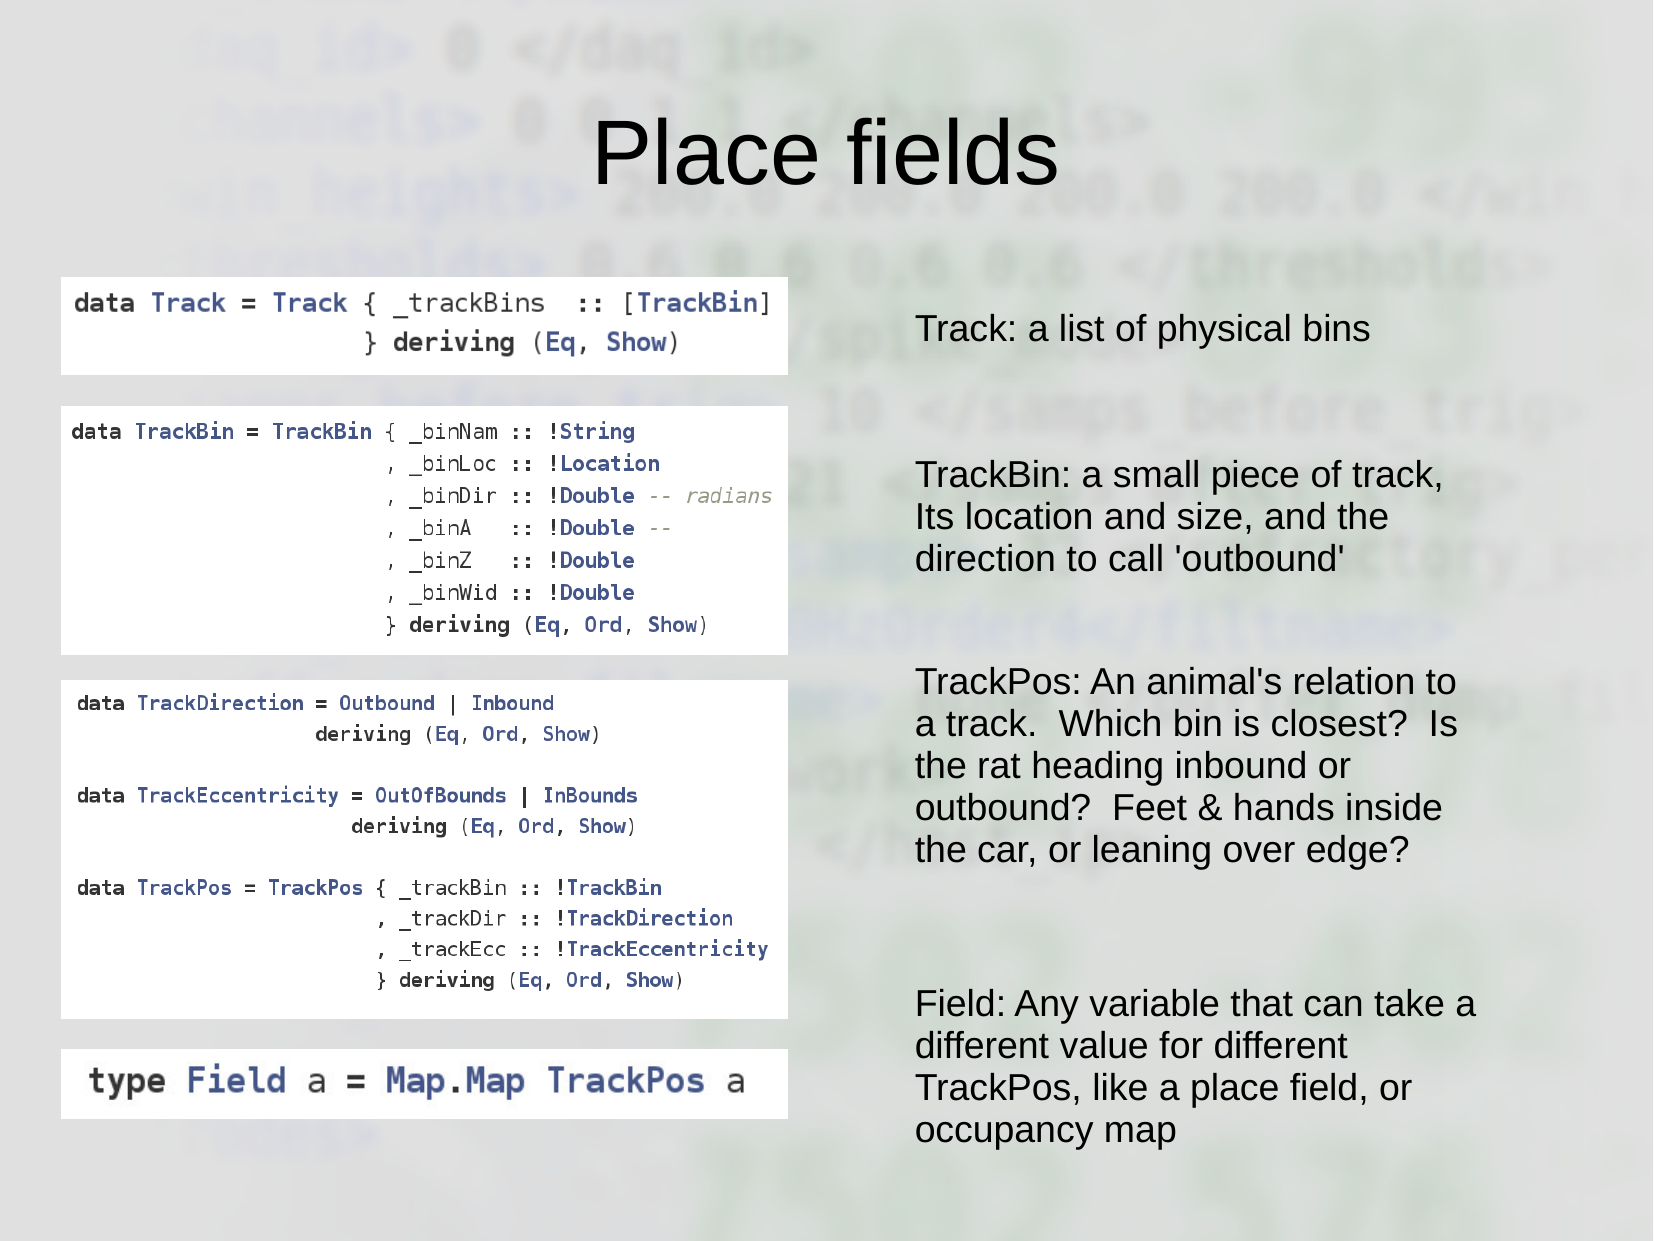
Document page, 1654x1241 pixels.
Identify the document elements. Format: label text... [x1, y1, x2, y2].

title Place fields [82, 49, 1571, 257]
text_box Track: a list of physical bins [900, 300, 1388, 362]
text_box Field: Any variable that can take a different value for different TrackPos, like a place field, or occupancy map [900, 975, 1538, 1176]
text_box TrackBin: a small piece of track, Its location and size, and the direction to call 'outbound' [900, 445, 1538, 601]
text_box TrackPos: An animal's relation to a track. Which bin is closest? Is the rat heading inbound or outbound? Feet & hands inside the car, or leaning over edge? [900, 652, 1501, 901]
picture [0, 0, 1654, 1241]
